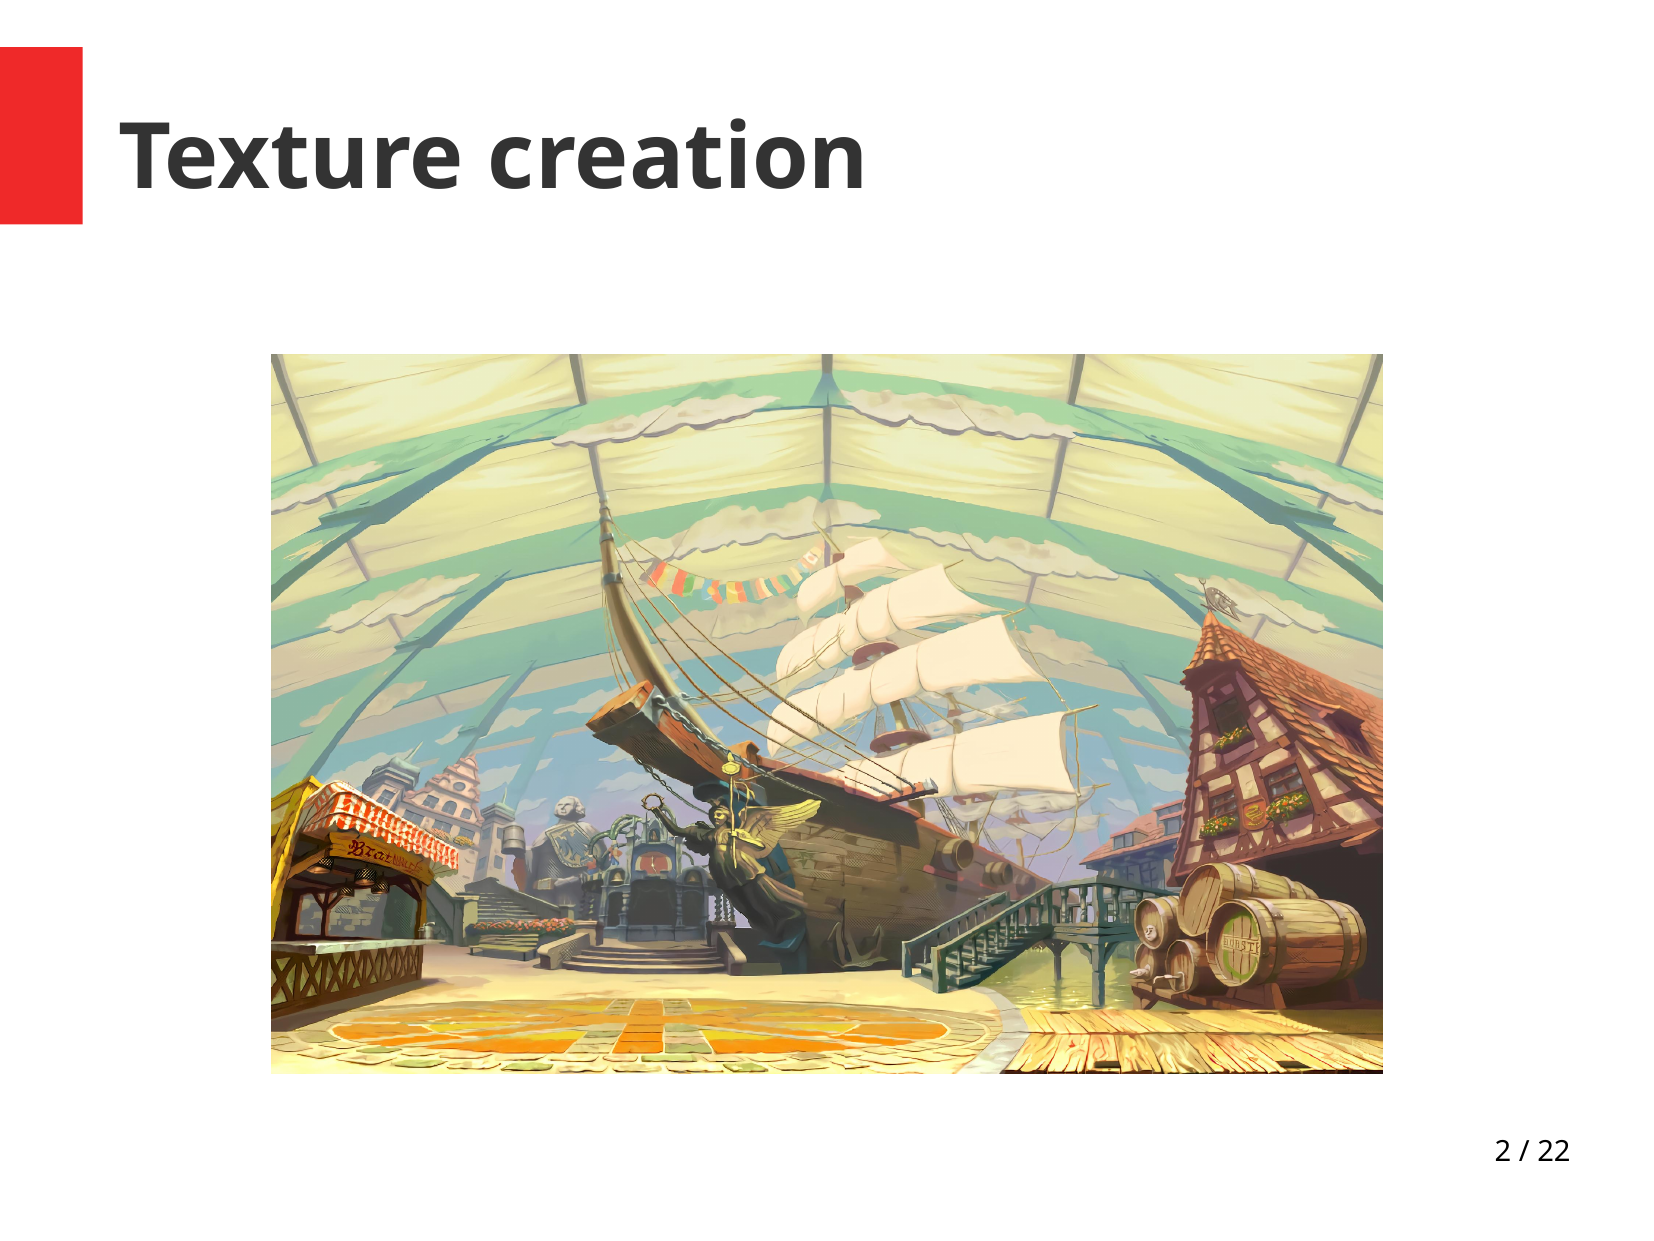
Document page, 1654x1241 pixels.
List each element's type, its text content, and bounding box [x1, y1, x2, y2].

picture [271, 354, 1383, 1074]
title Texture creation [118, 49, 1571, 257]
